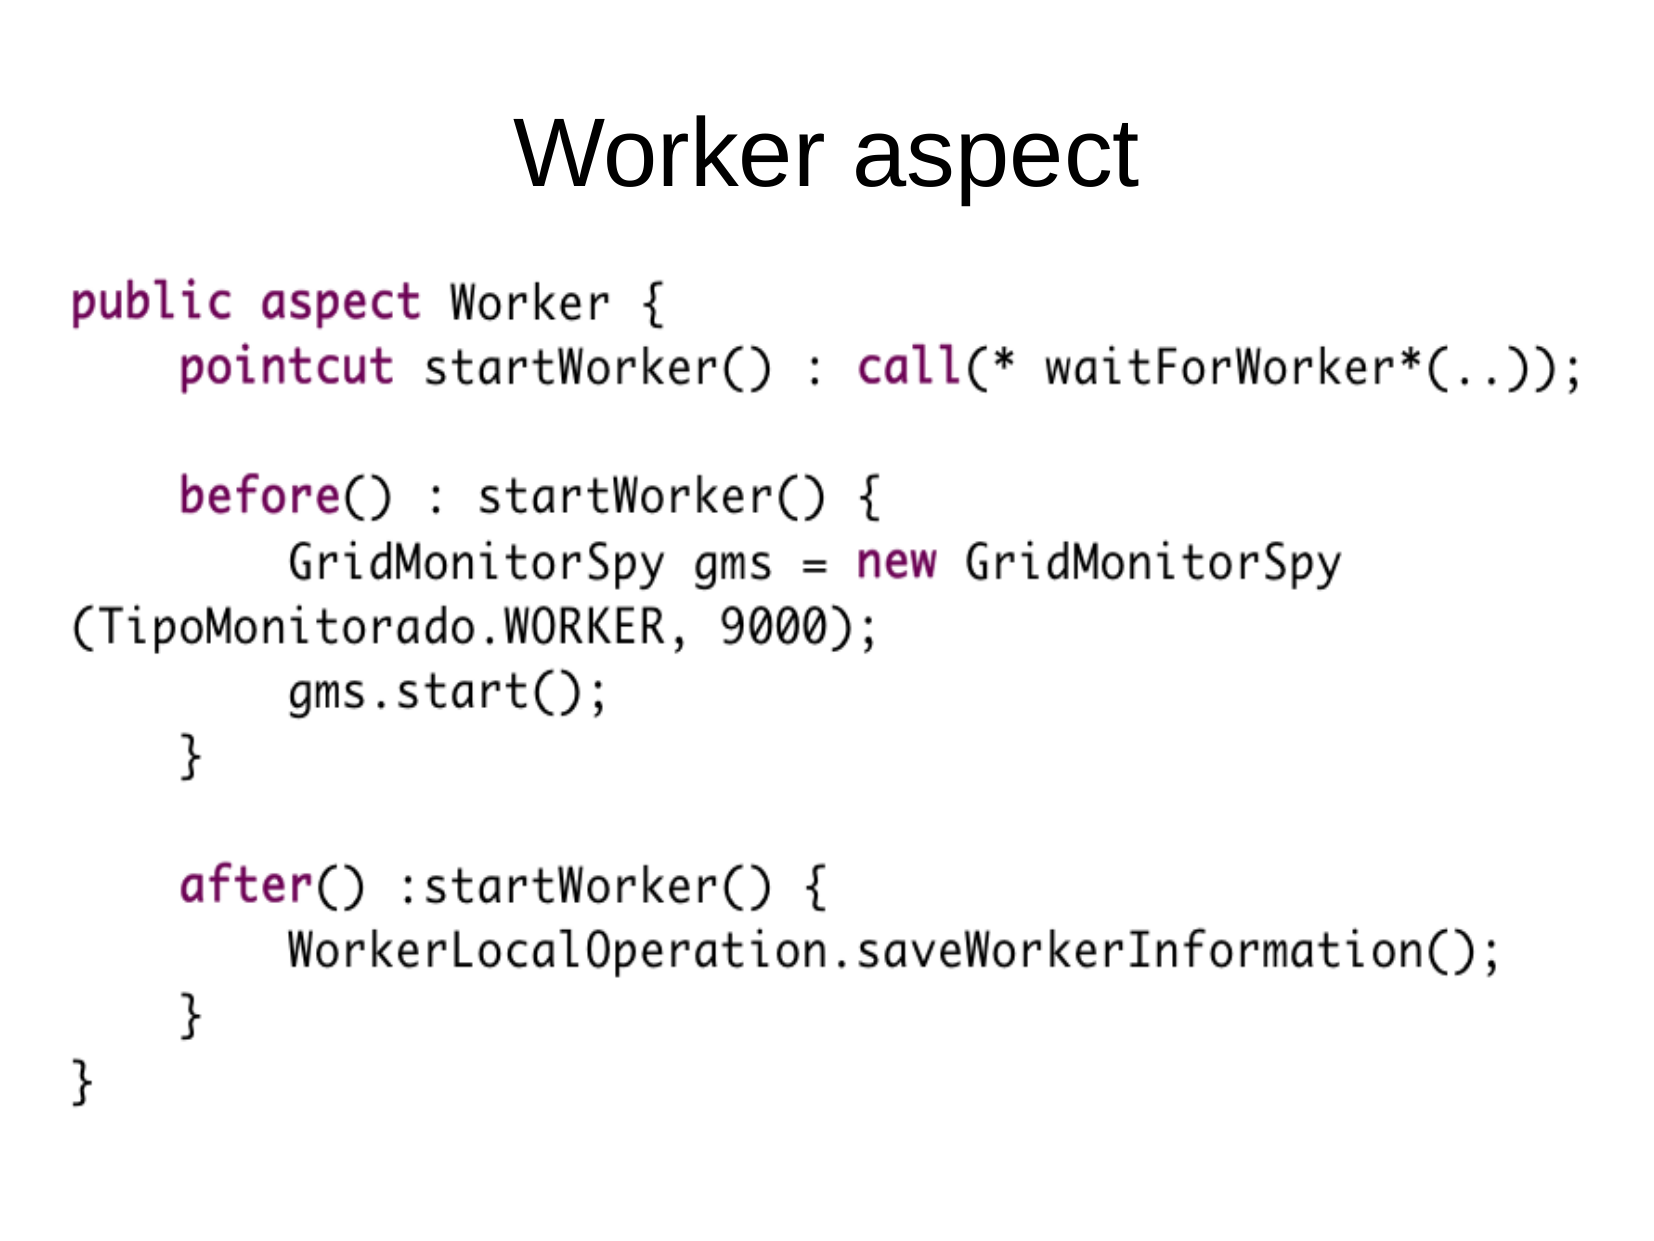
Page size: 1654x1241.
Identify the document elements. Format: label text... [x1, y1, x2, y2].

picture [68, 262, 1613, 1126]
title Worker aspect [82, 49, 1571, 257]
